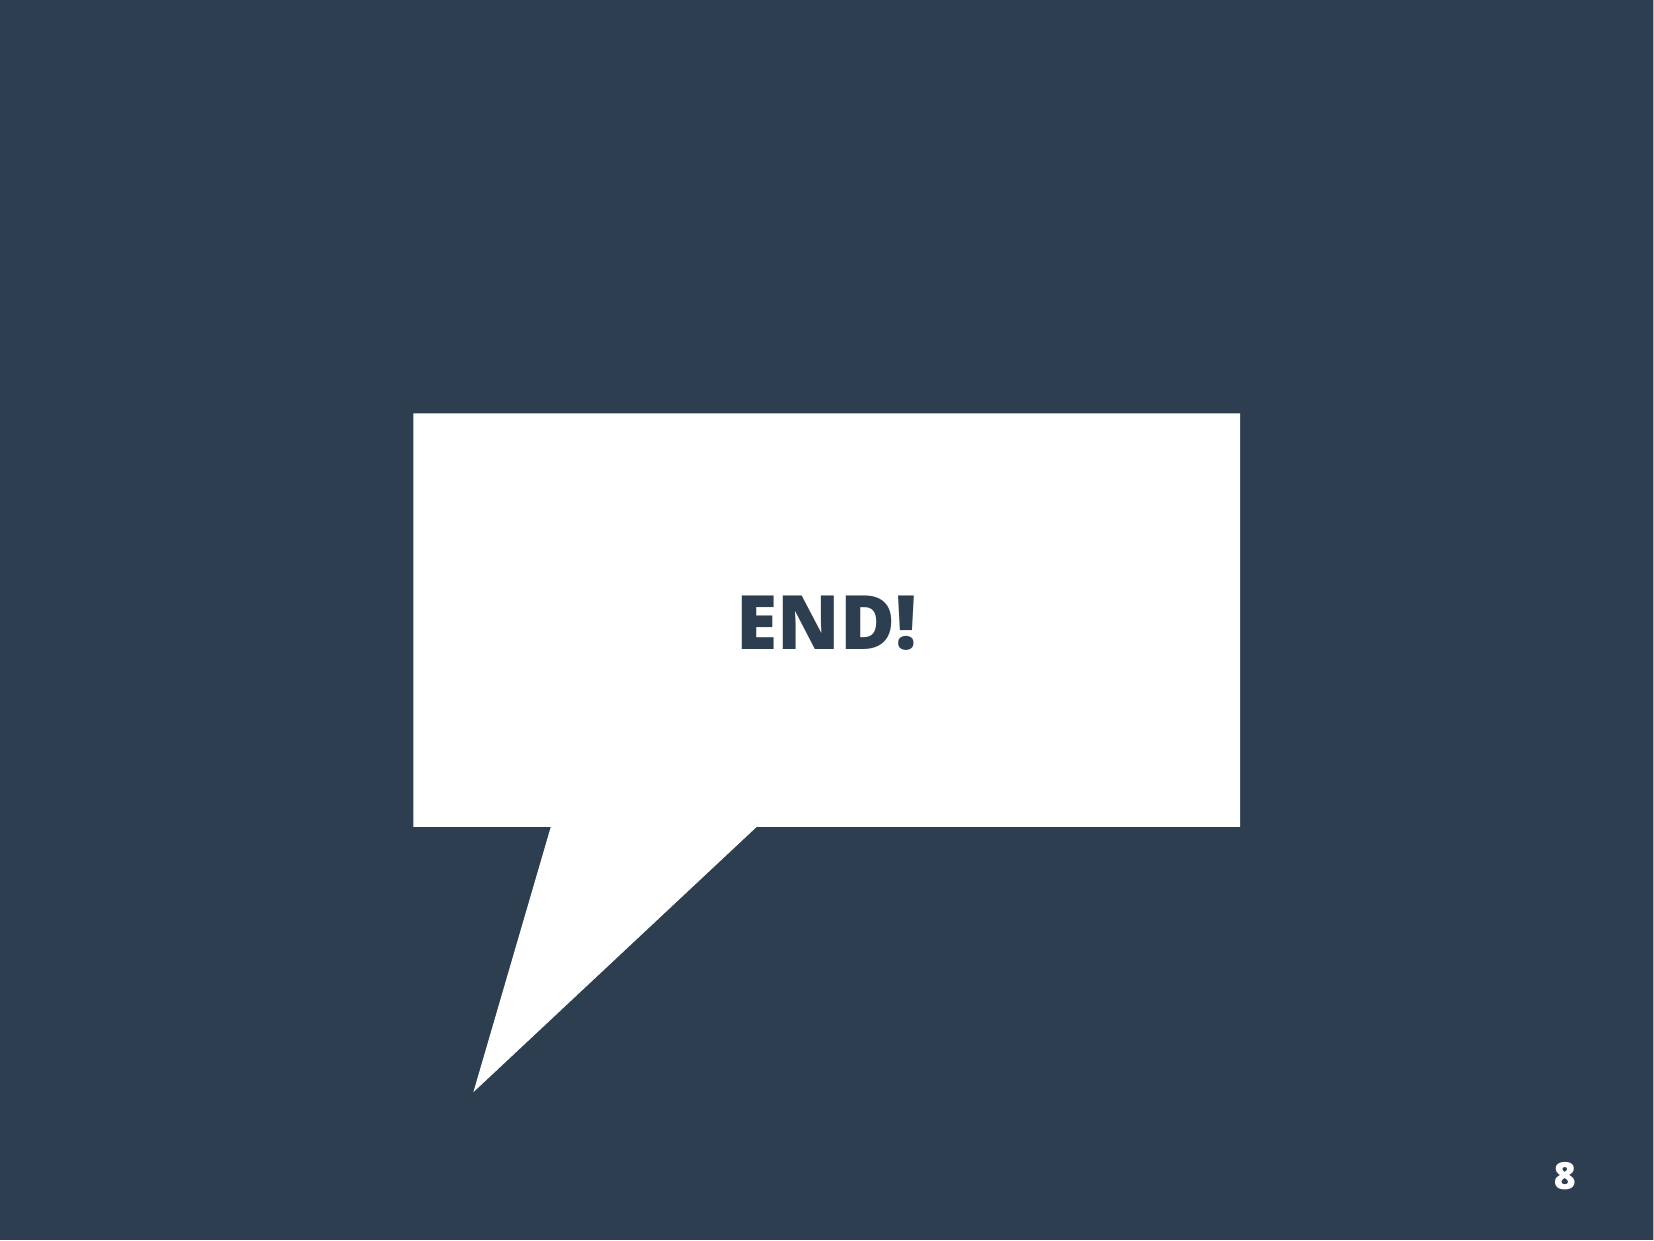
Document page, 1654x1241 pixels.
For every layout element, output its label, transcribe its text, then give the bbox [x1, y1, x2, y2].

title END! [442, 442, 1211, 798]
